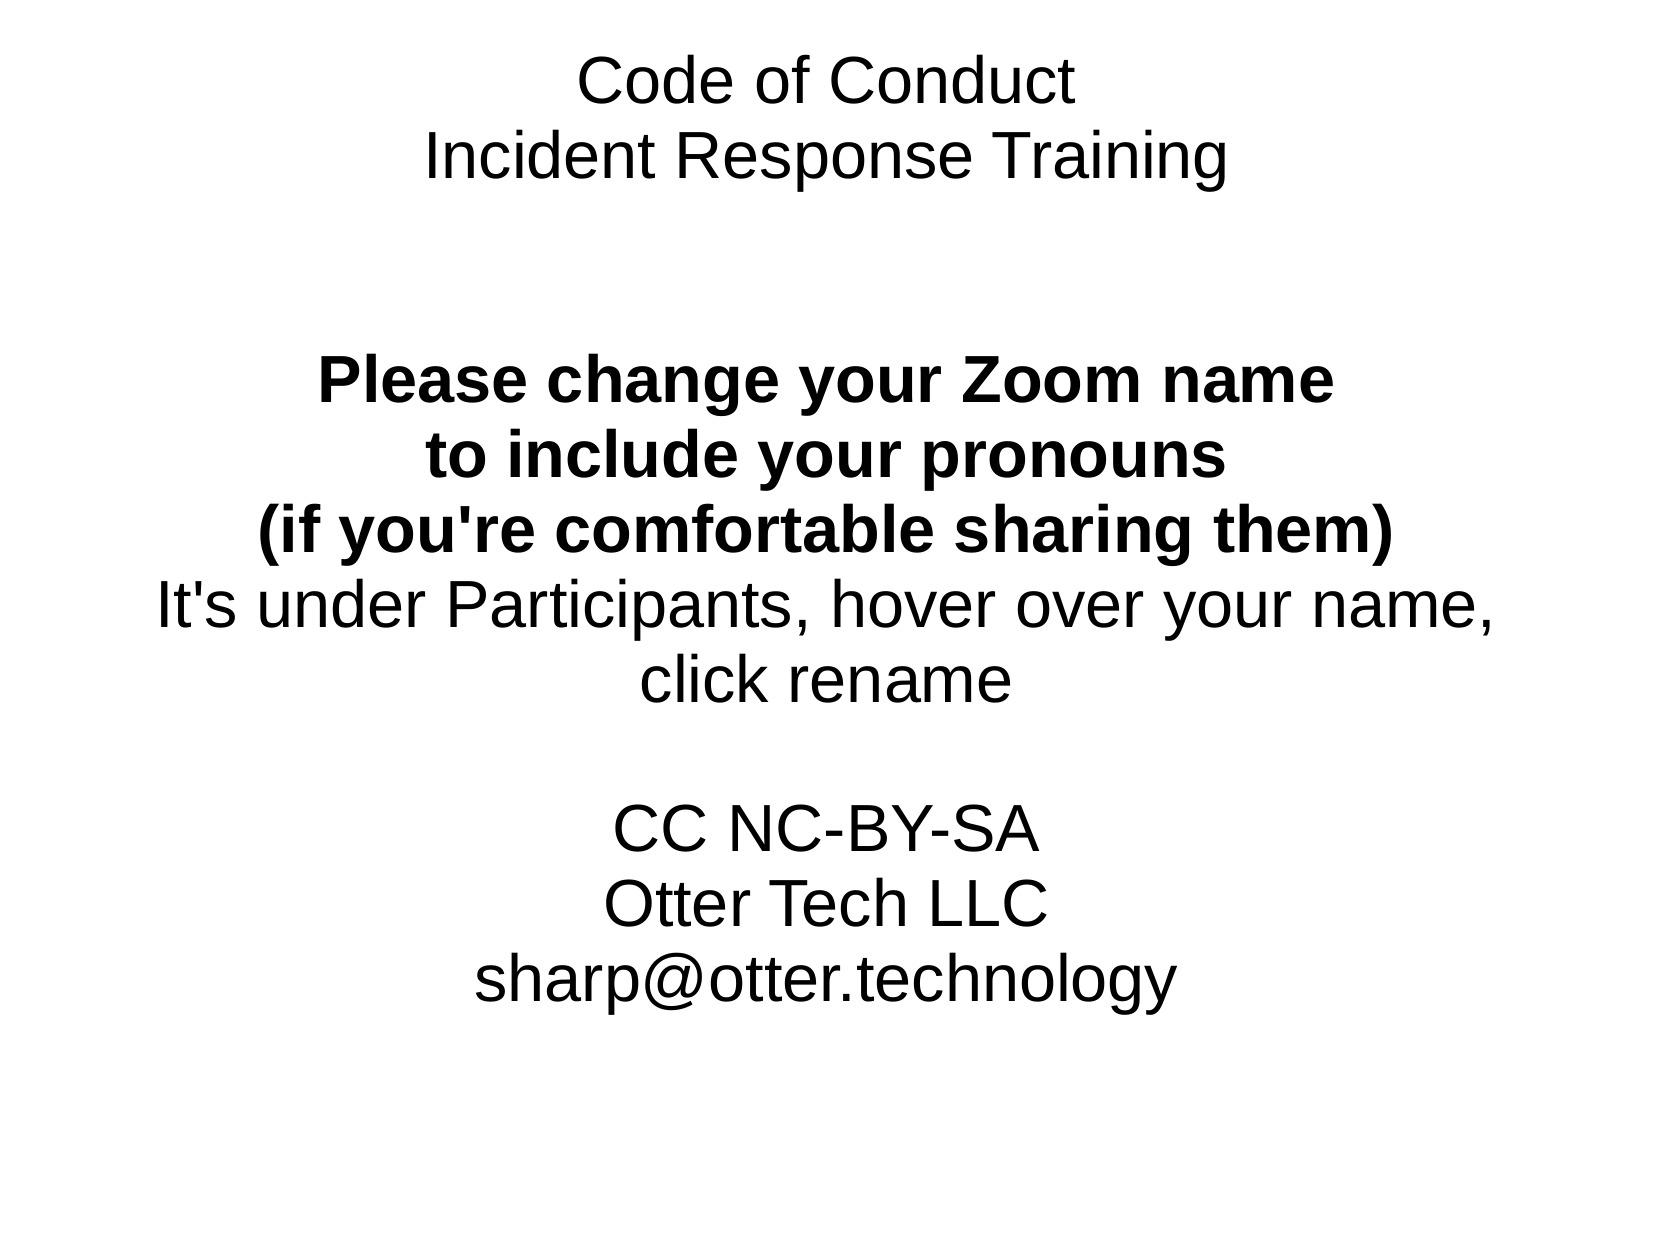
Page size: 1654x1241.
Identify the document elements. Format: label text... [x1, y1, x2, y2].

subtitle Code of Conduct Incident Response Training Please change your Zoom name to include your pronouns (if you're comfortable sharing them) It's under Participants, hover over your name, click rename CC NC-BY-SA Otter Tech LLC sharp@otter.technology [82, 43, 1571, 1016]
